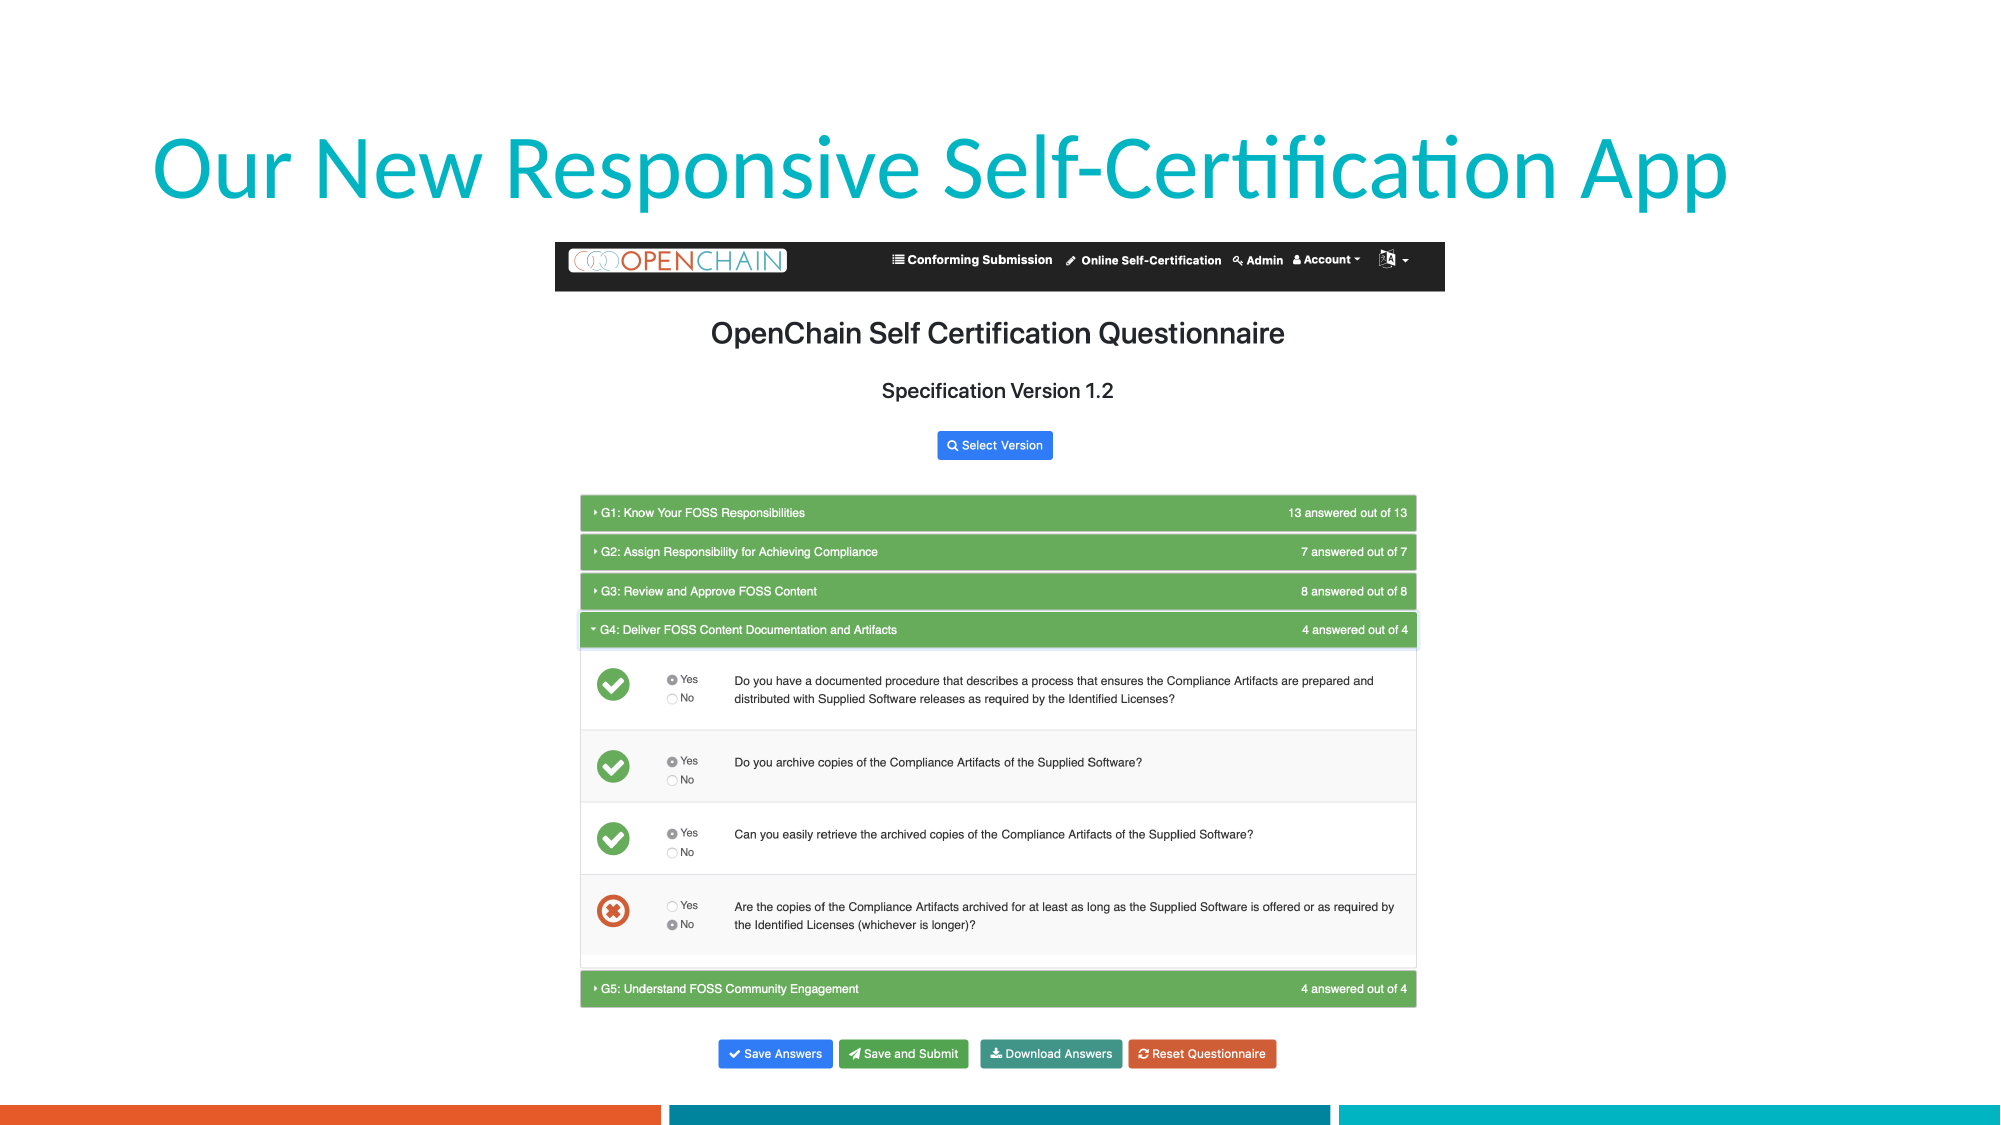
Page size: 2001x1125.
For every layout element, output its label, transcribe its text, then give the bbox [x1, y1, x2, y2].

picture [555, 242, 1445, 1083]
title Our New Responsive Self-Certification App [137, 59, 1863, 278]
